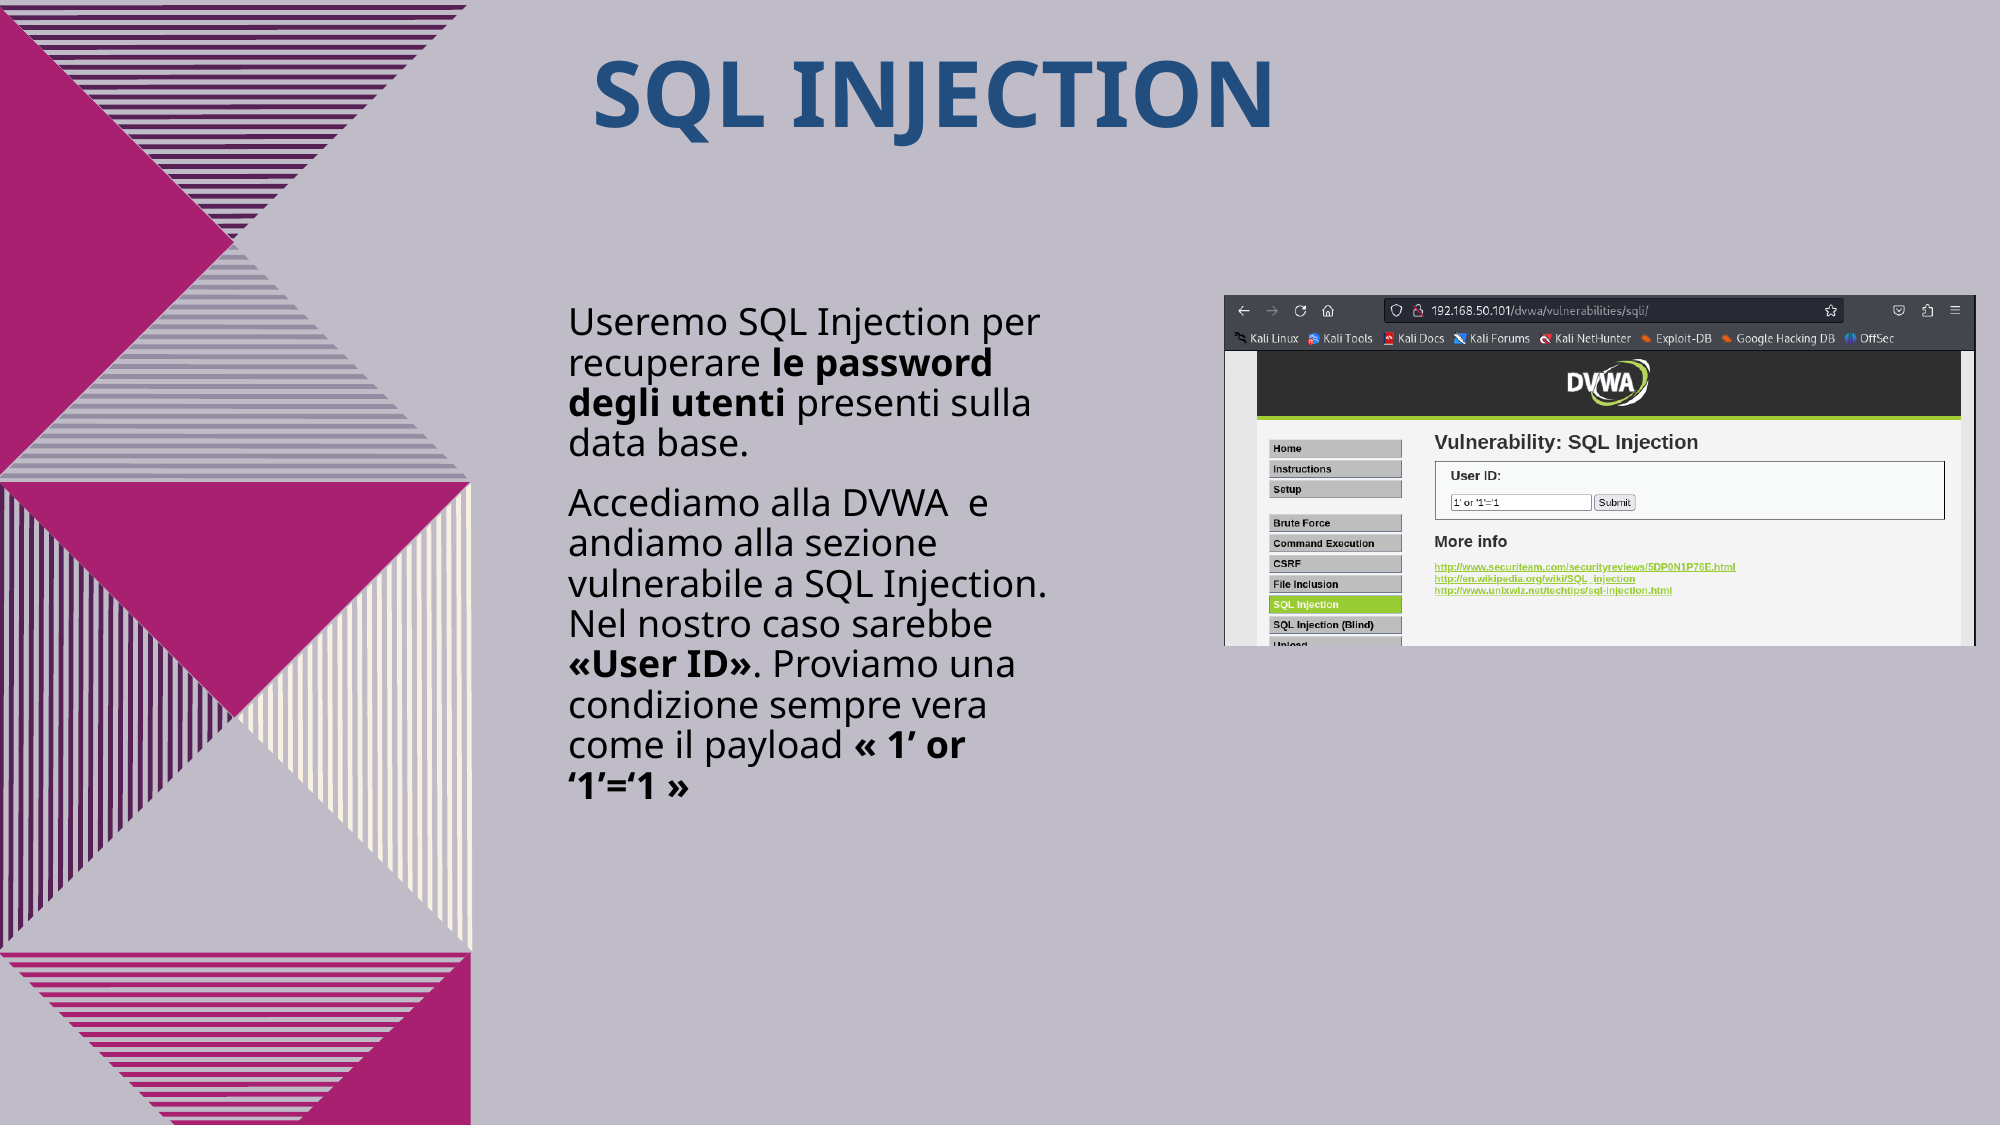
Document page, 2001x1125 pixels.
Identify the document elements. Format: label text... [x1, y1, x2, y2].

title SQL INJECTION [577, 40, 1872, 218]
list Useremo SQL Injection per recuperare le password degli utenti presenti sulla data base. Accediamo alla DVWA e andiamo alla sezione vulnerabile a SQL Injection. Nel nostro caso sarebbe «User ID». Proviamo una condizione sempre vera come il payload « 1’ or ‘1’=‘1 » [553, 295, 1079, 818]
picture [1224, 295, 1976, 646]
